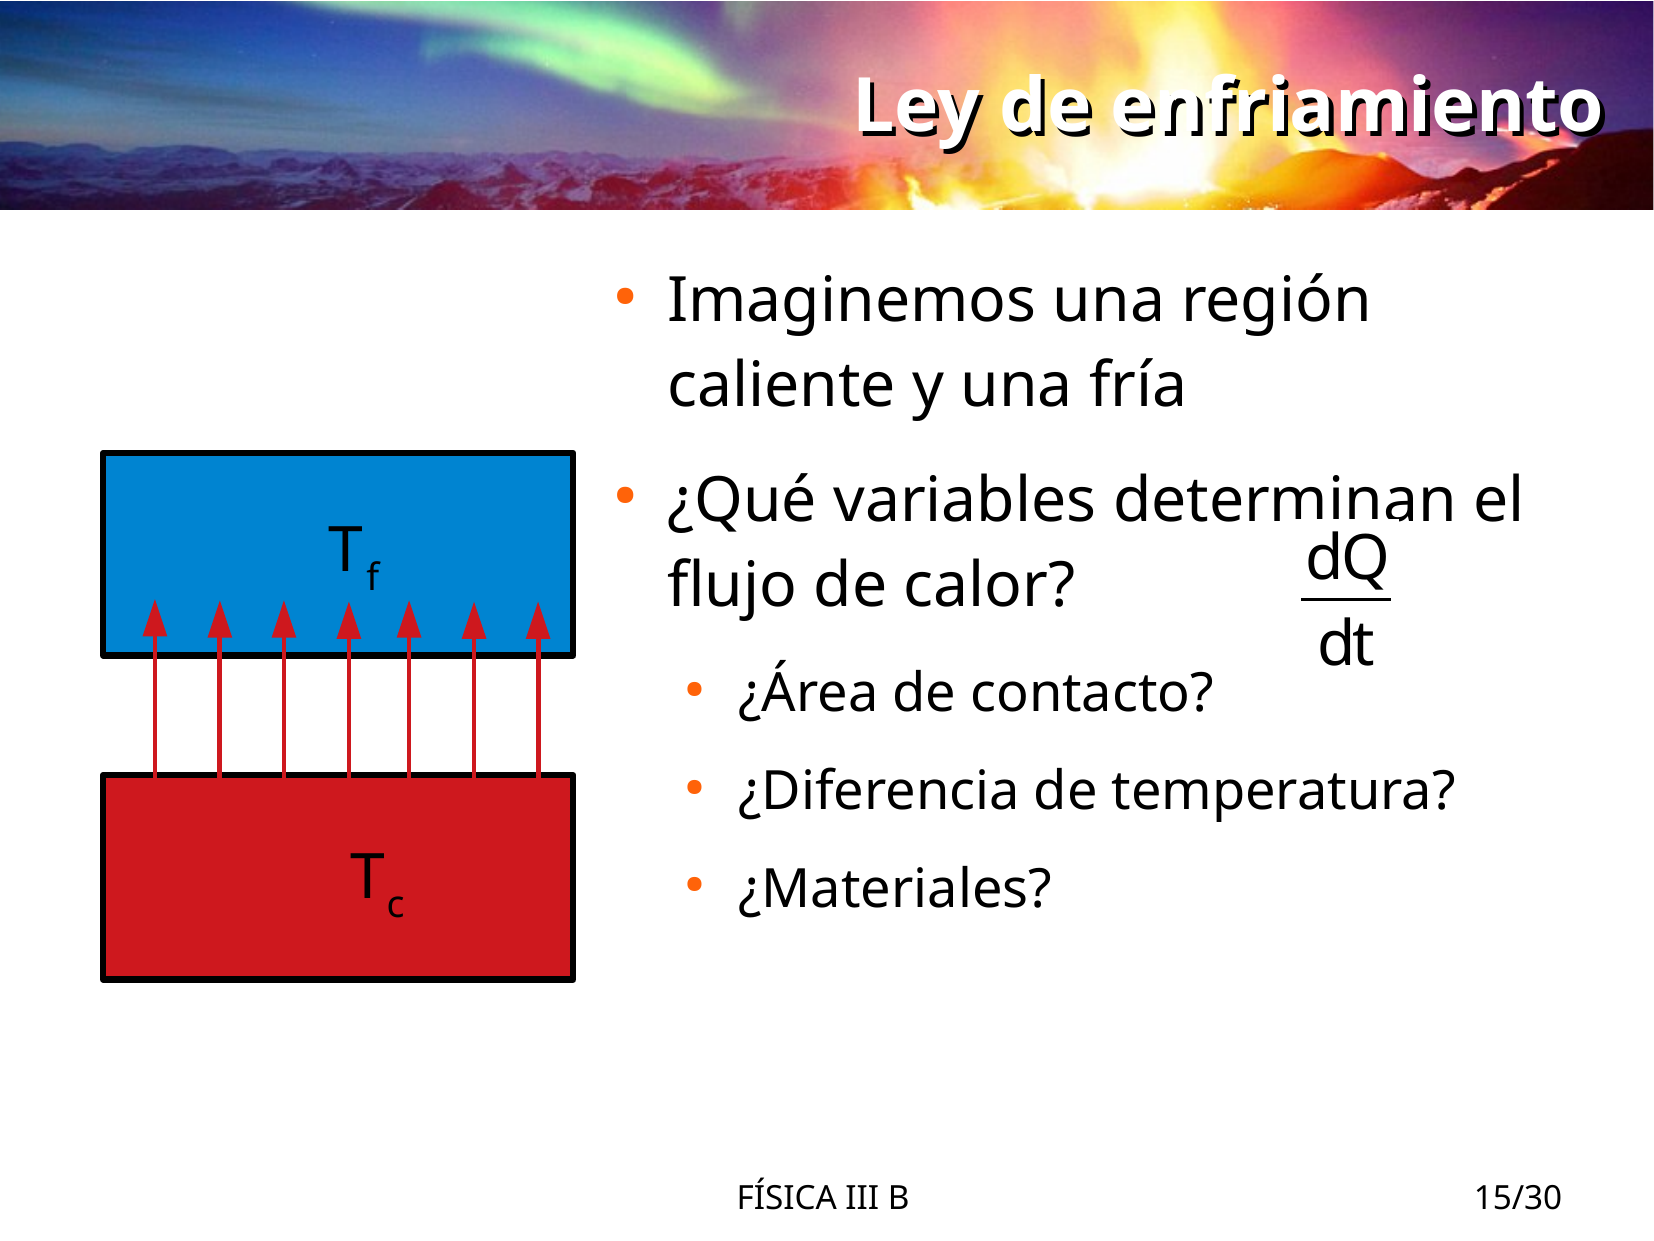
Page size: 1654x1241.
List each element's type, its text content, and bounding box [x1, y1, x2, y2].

chart [342, 839, 412, 927]
chart [321, 511, 387, 600]
text_box [103, 453, 574, 656]
list Imaginemos una región caliente y una fría ¿Qué variables determinan el flujo de calor? ¿Área de contacto? ¿Diferencia de temperatura? ¿Materiales? [596, 255, 1606, 1156]
picture [0, 1, 1654, 210]
chart [1291, 519, 1400, 681]
title Ley de enfriamiento [45, 15, 1606, 191]
text_box [103, 775, 574, 980]
